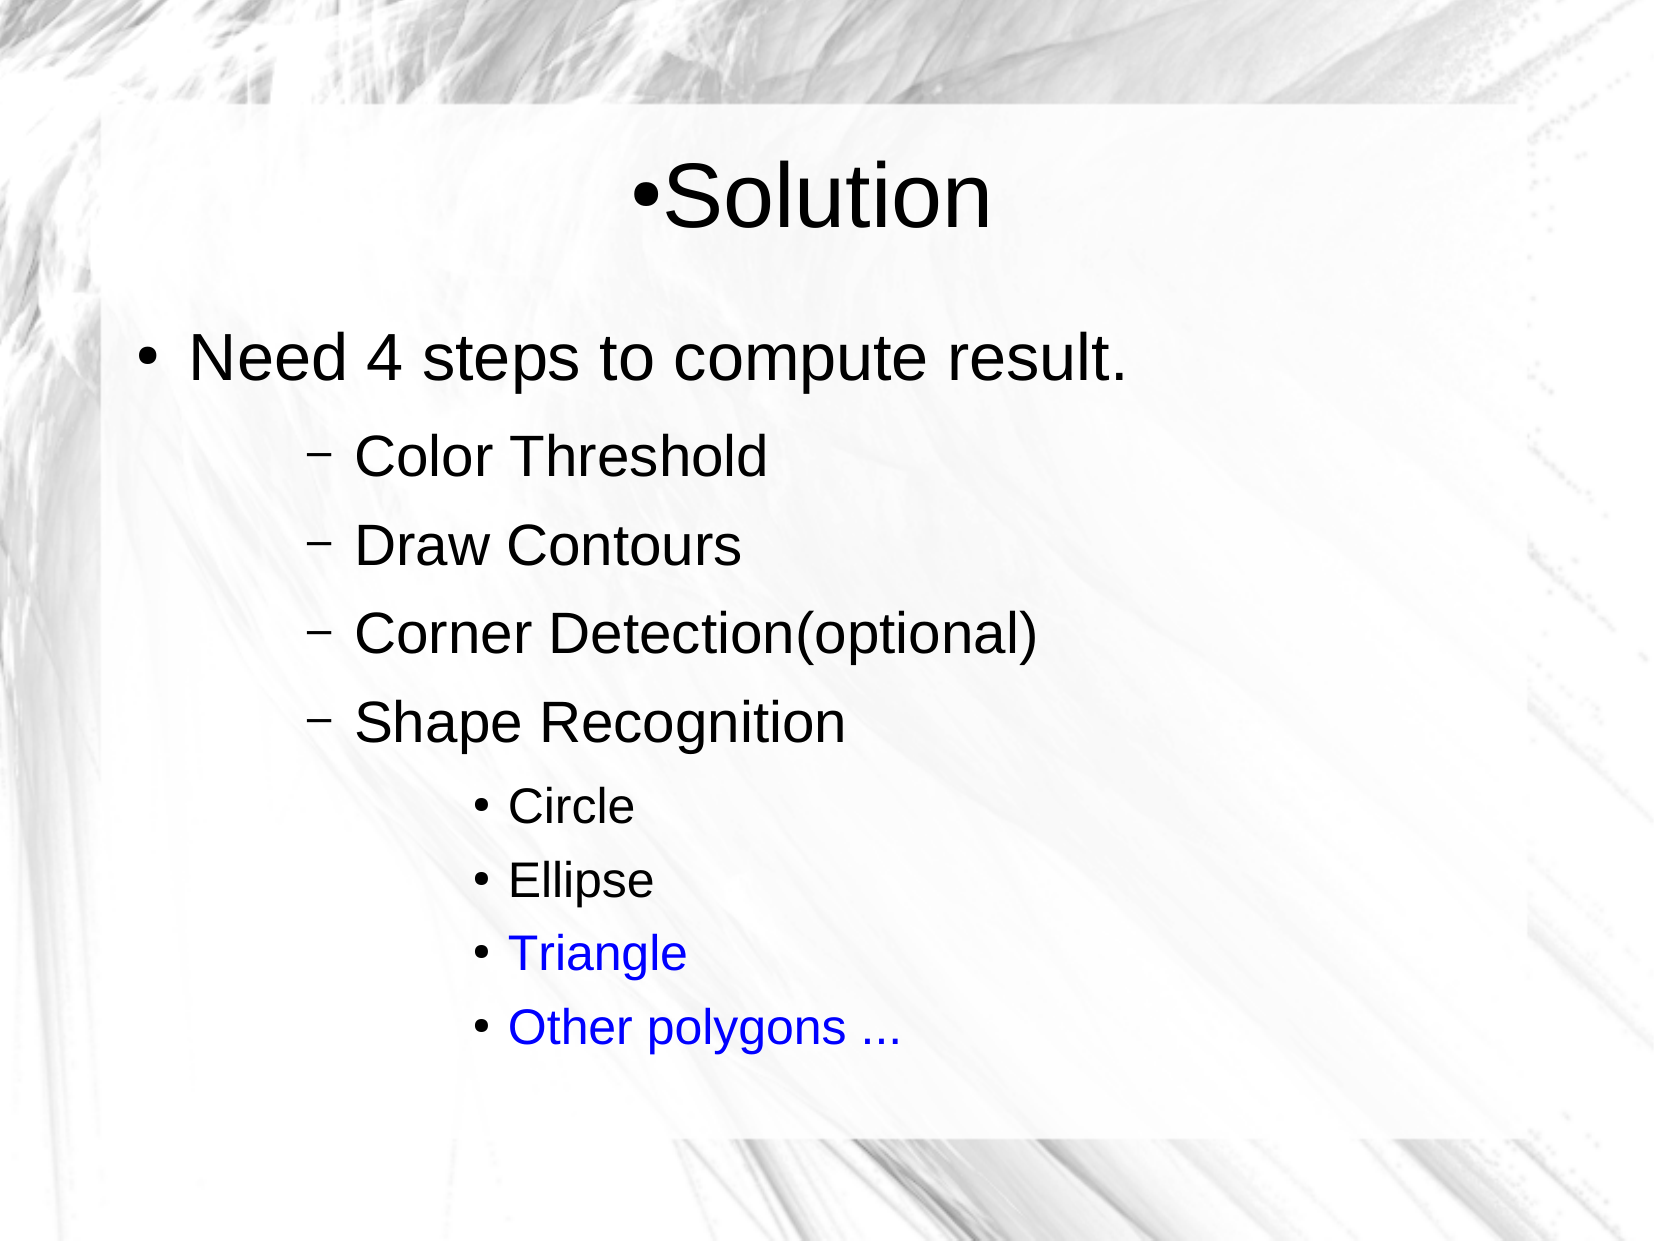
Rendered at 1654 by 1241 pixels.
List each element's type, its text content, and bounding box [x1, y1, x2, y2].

title Solution [118, 112, 1506, 281]
picture [0, 0, 1654, 1241]
list Need 4 steps to compute result. Color Threshold Draw Contours Corner Detection(optional) Shape Recognition Circle Ellipse Triangle Other polygons ... [118, 319, 1571, 1054]
